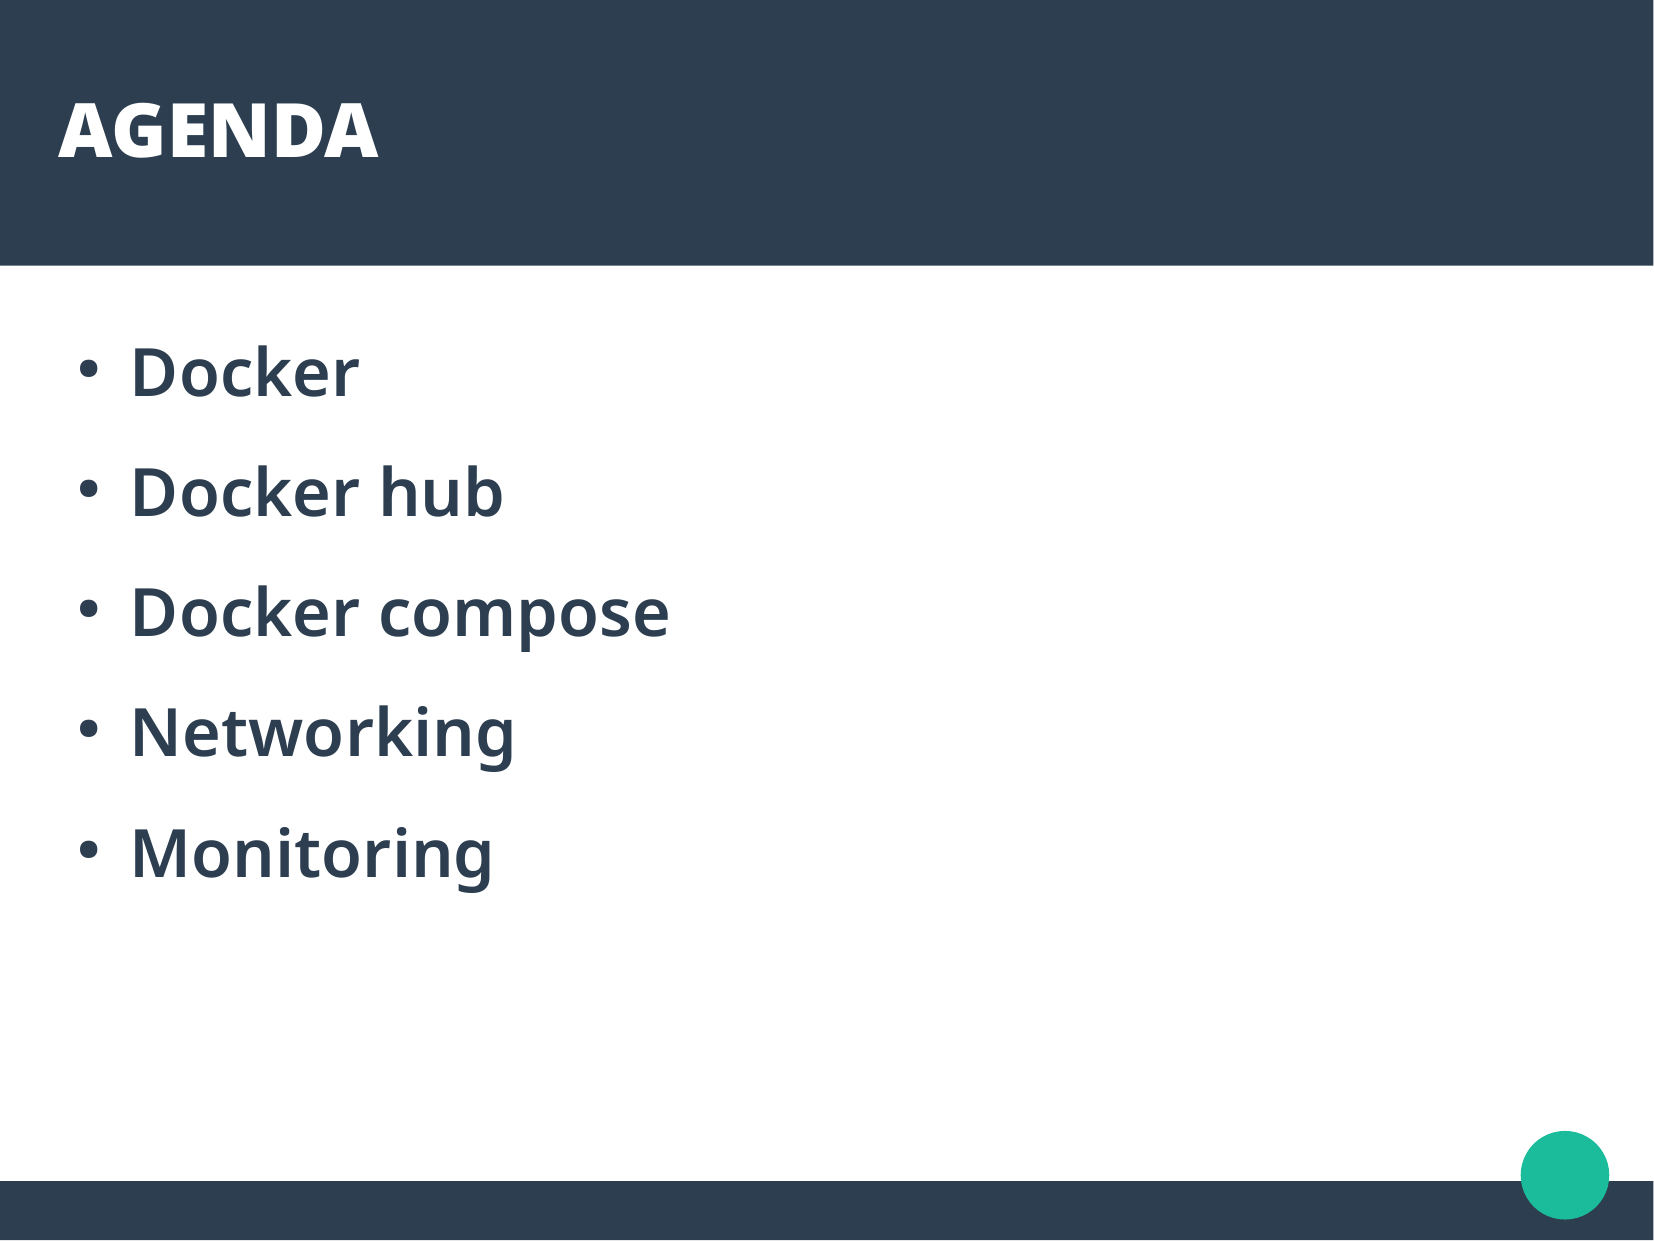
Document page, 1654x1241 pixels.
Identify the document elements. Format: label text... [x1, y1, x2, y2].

list Docker Docker hub Docker compose Networking Monitoring [59, 324, 1595, 1152]
title AGENDA [59, 49, 1595, 207]
